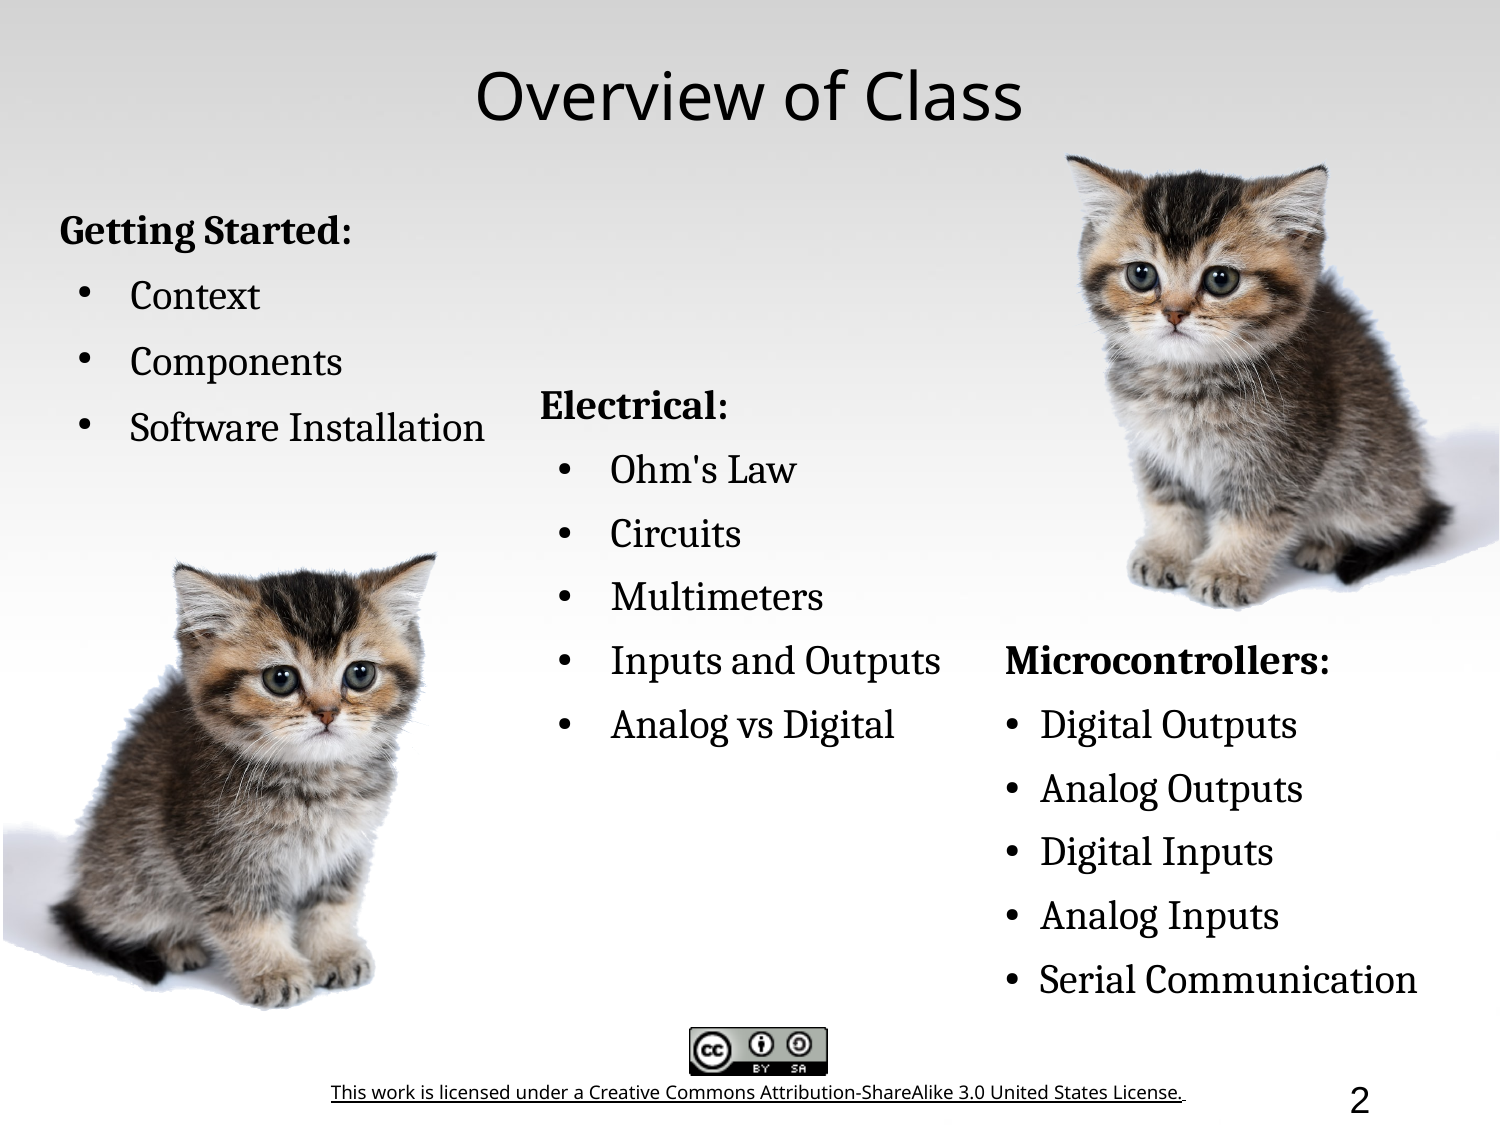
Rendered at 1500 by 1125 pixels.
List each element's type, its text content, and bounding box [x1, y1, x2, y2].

list Getting Started: Context Components Software Installation [45, 195, 571, 460]
title Overview of Class [112, 0, 1388, 188]
text_box Microcontrollers: Digital Outputs Analog Outputs Digital Inputs Analog Inputs Serial Communication [990, 630, 1500, 1018]
text_box Electrical: Ohm's Law Circuits Multimeters Inputs and Outputs Analog vs Digital [525, 375, 976, 763]
picture [0, 0, 1500, 1125]
